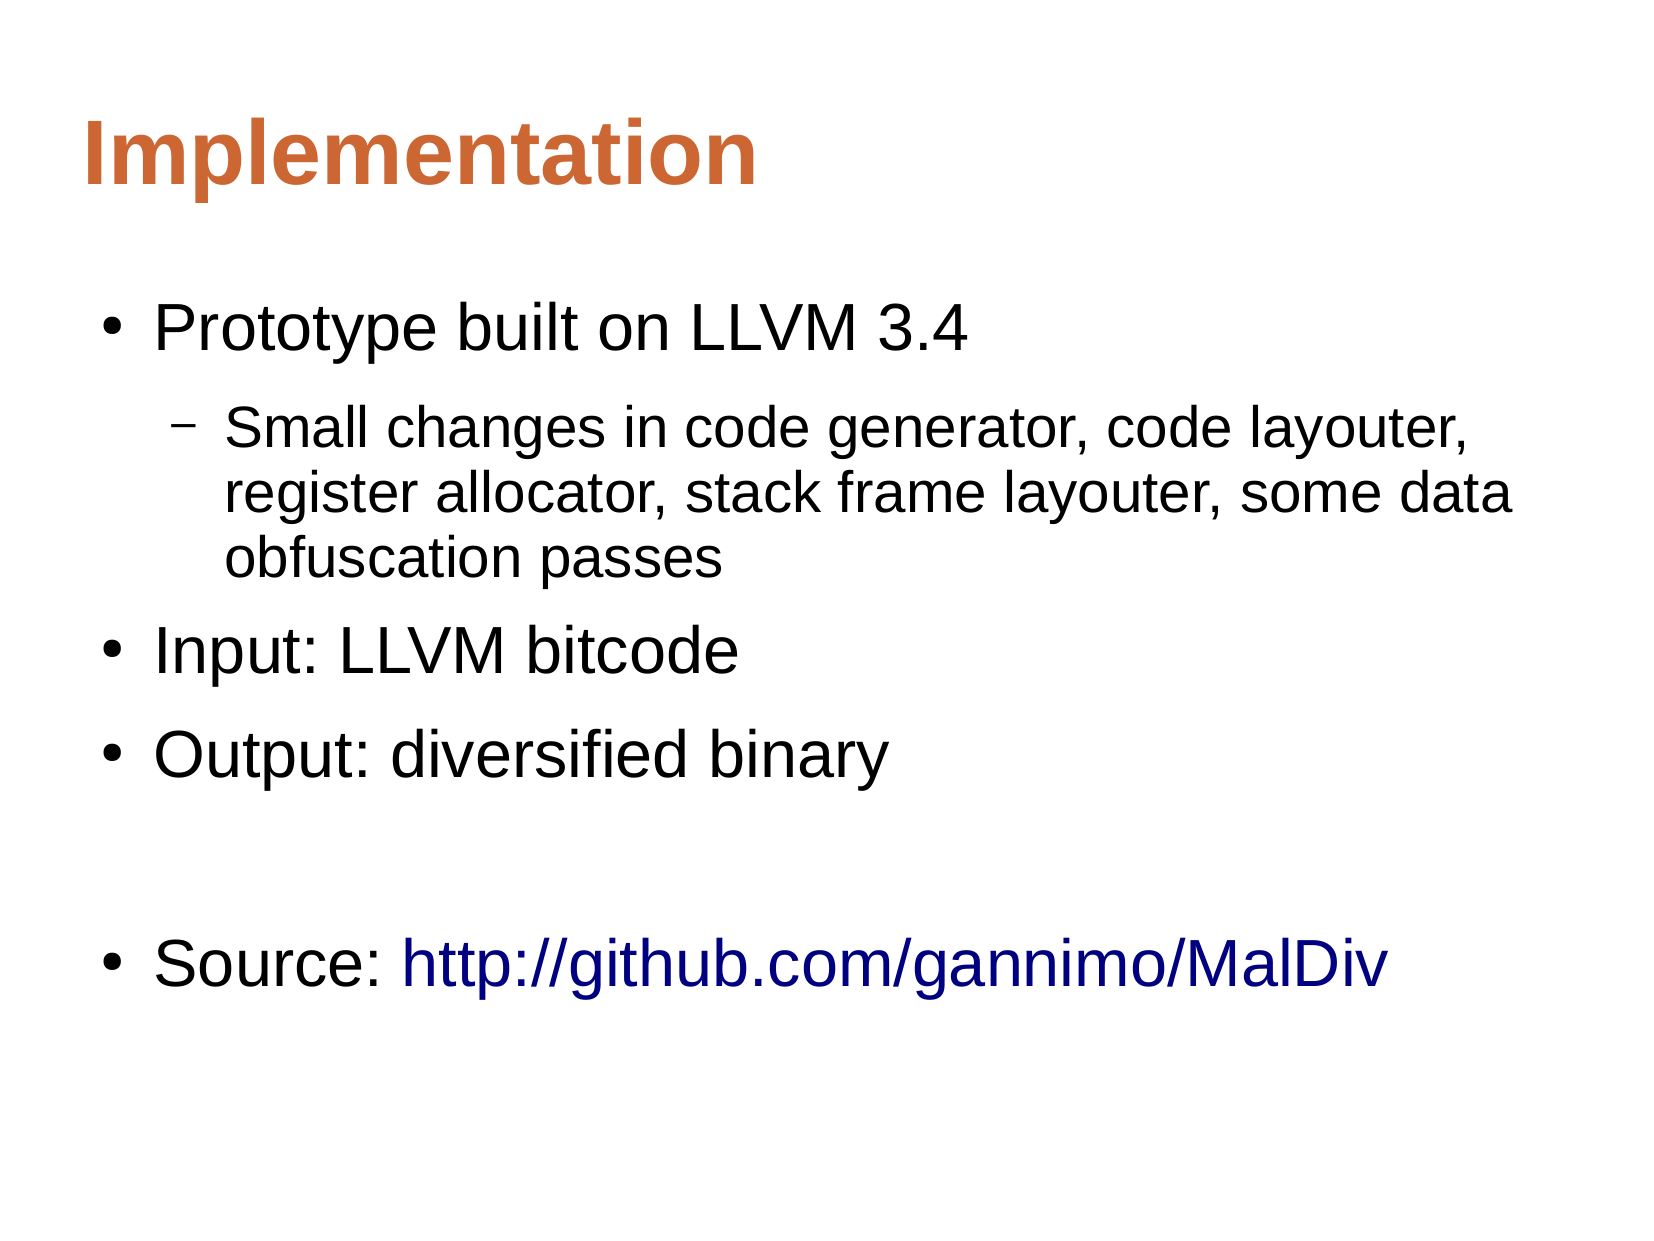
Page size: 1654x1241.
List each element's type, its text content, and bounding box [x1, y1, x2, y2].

list Prototype built on LLVM 3.4 Small changes in code generator, code layouter, register allocator, stack frame layouter, some data obfuscation passes Input: LLVM bitcode Output: diversified binary Source: http://github.com/gannimo/MalDiv [82, 290, 1571, 1081]
title Implementation [82, 49, 1571, 257]
